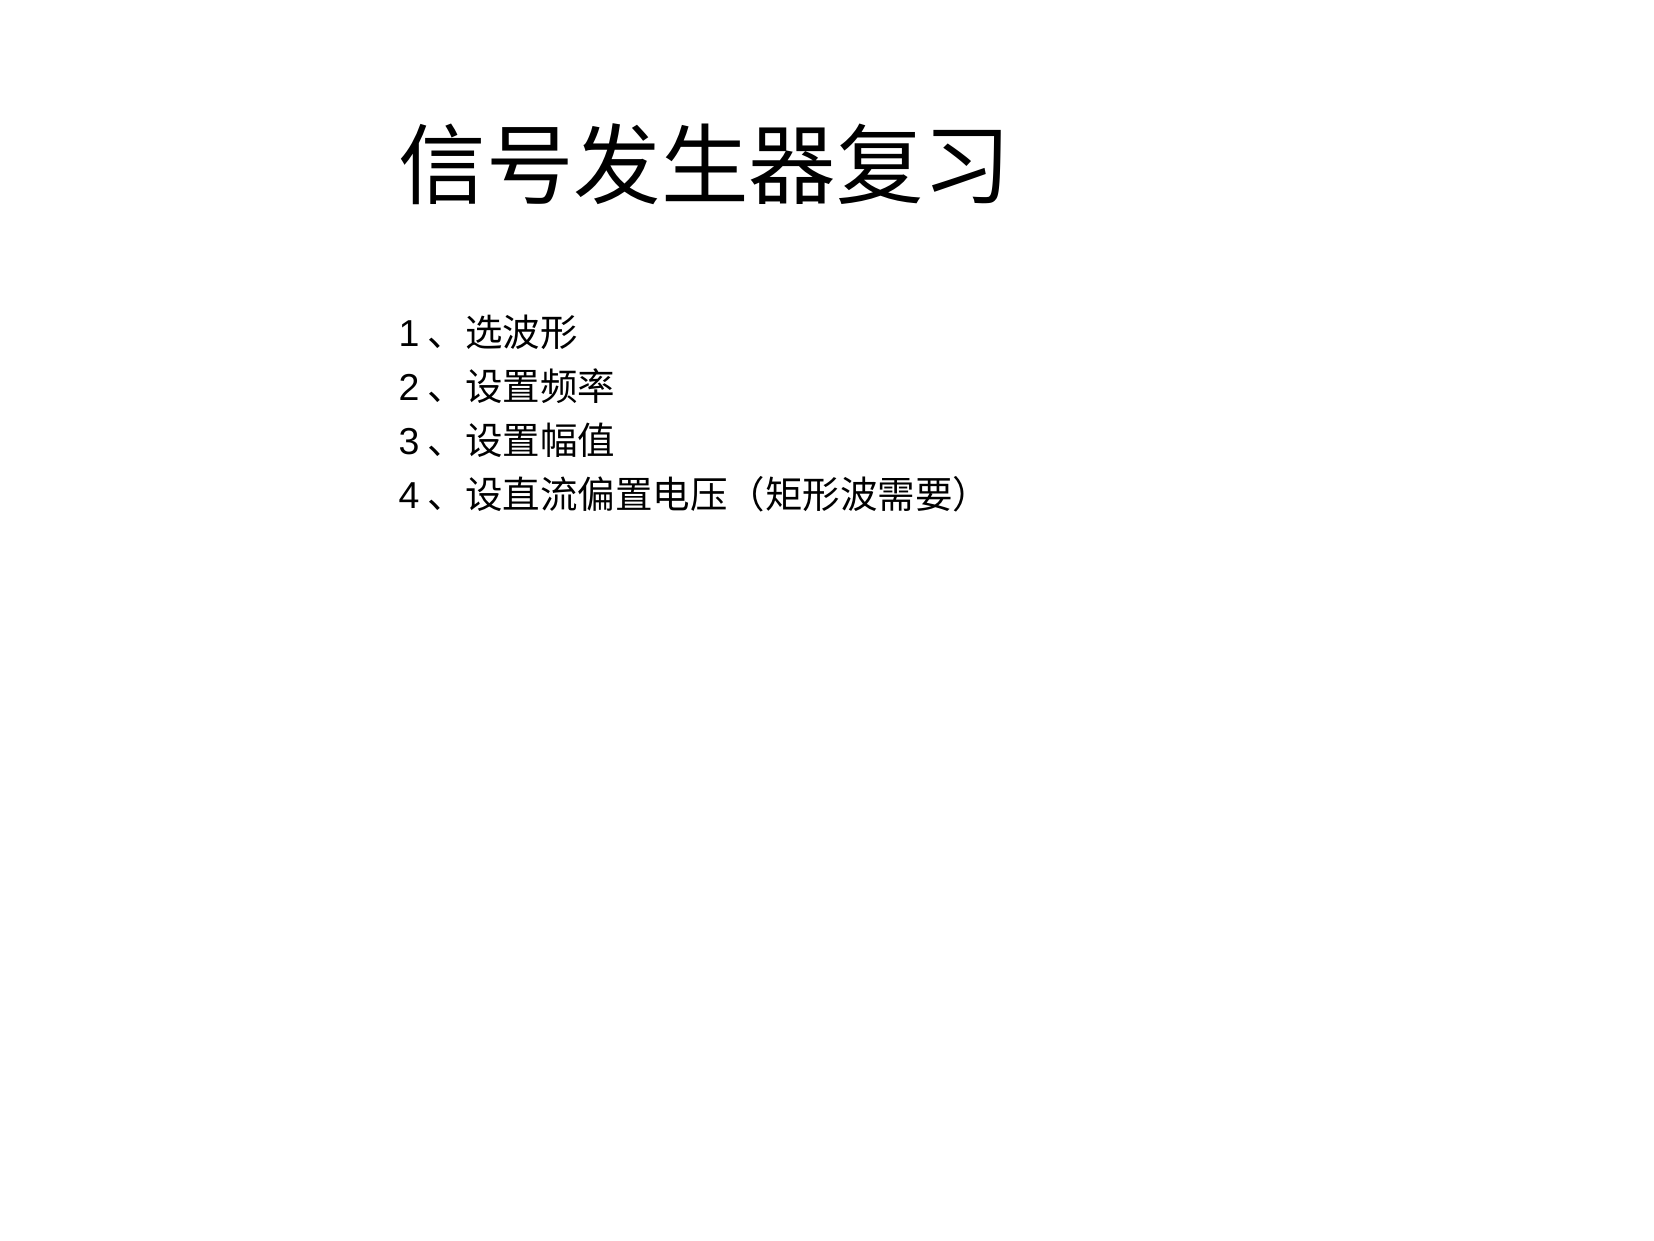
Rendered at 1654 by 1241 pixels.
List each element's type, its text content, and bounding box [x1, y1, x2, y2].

text_box 1、选波形 2、设置频率 3、设置幅值 4、设直流偏置电压（矩形波需要） [383, 295, 1300, 532]
text_box 信号发生器复习 [383, 88, 1093, 219]
